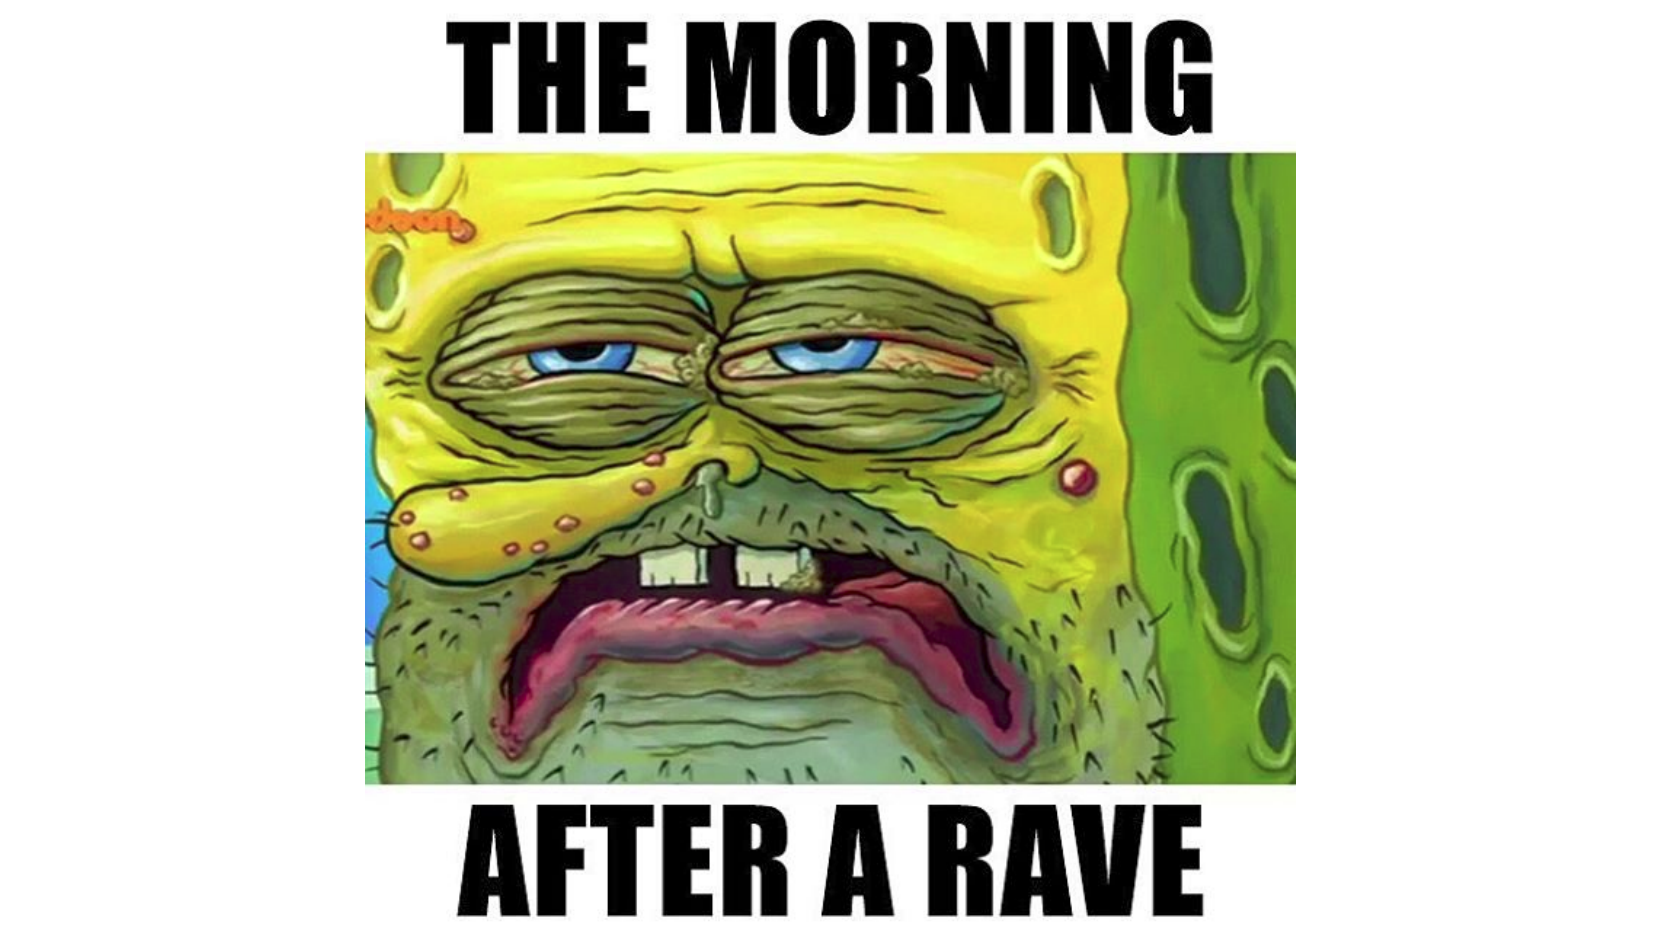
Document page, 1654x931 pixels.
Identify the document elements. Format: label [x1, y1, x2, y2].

picture [365, 2, 1296, 931]
